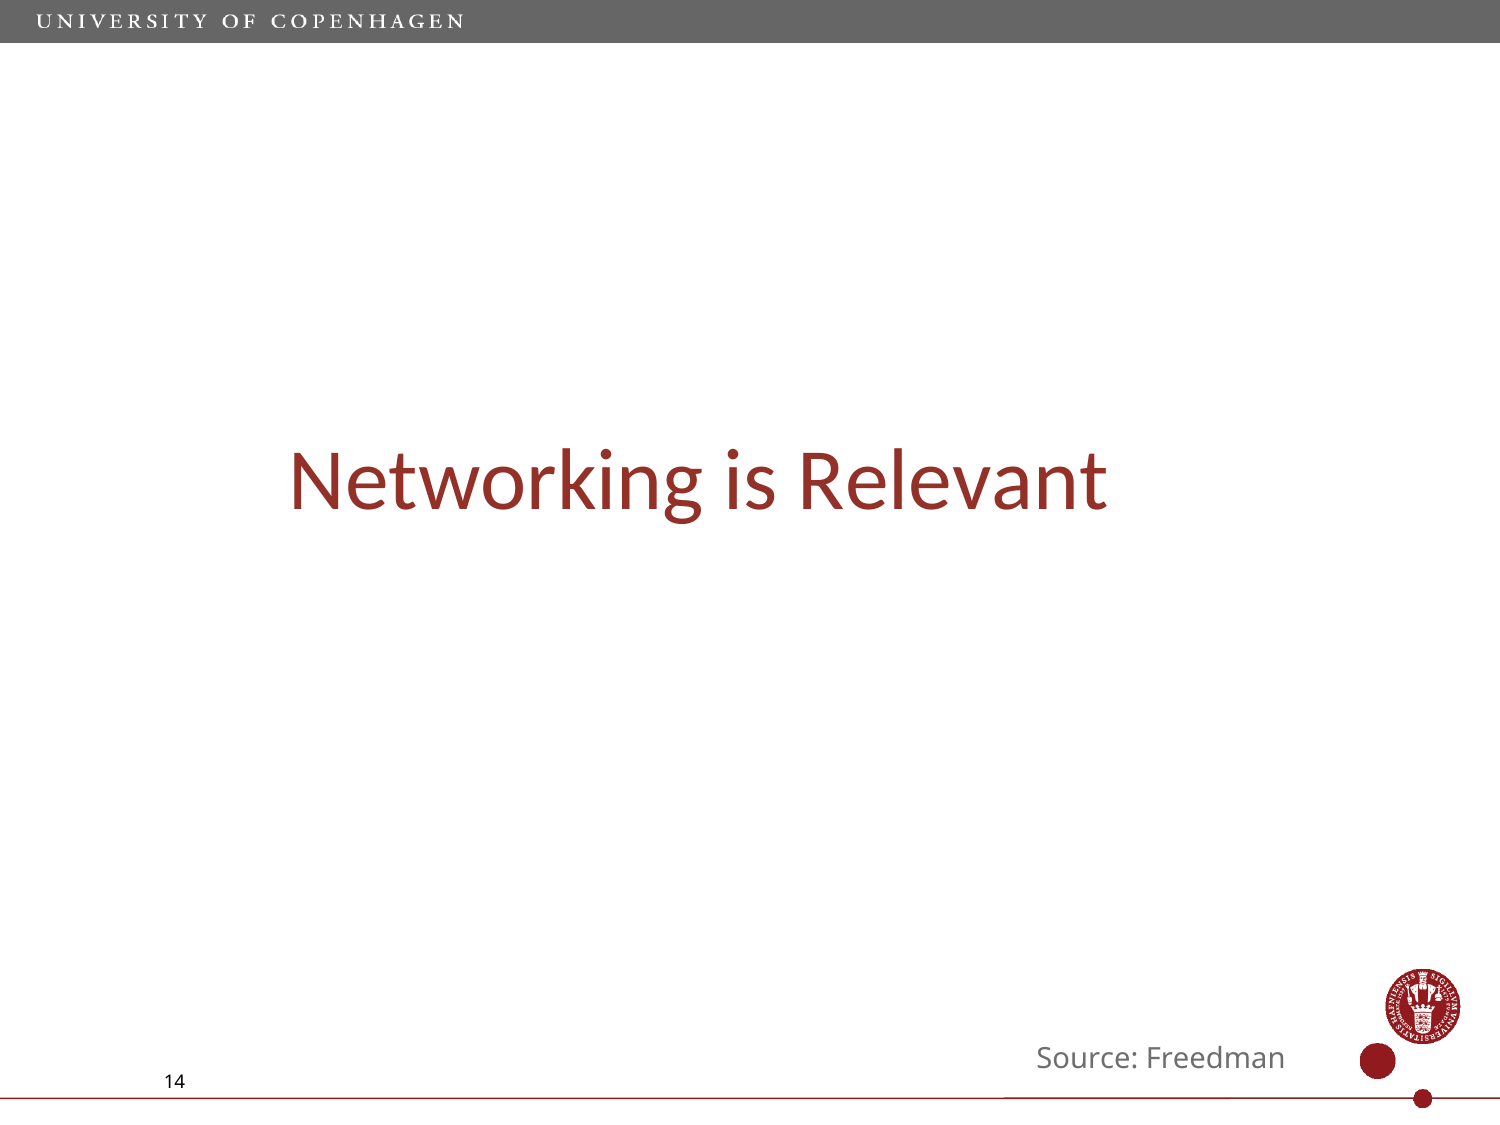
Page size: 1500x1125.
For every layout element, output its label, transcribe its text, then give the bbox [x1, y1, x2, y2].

text_box Source: Freedman [1021, 1031, 1341, 1083]
text_box <number> [163, 1070, 514, 1094]
picture [0, 910, 1500, 1122]
text_box Networking is Relevant [289, 432, 1447, 528]
